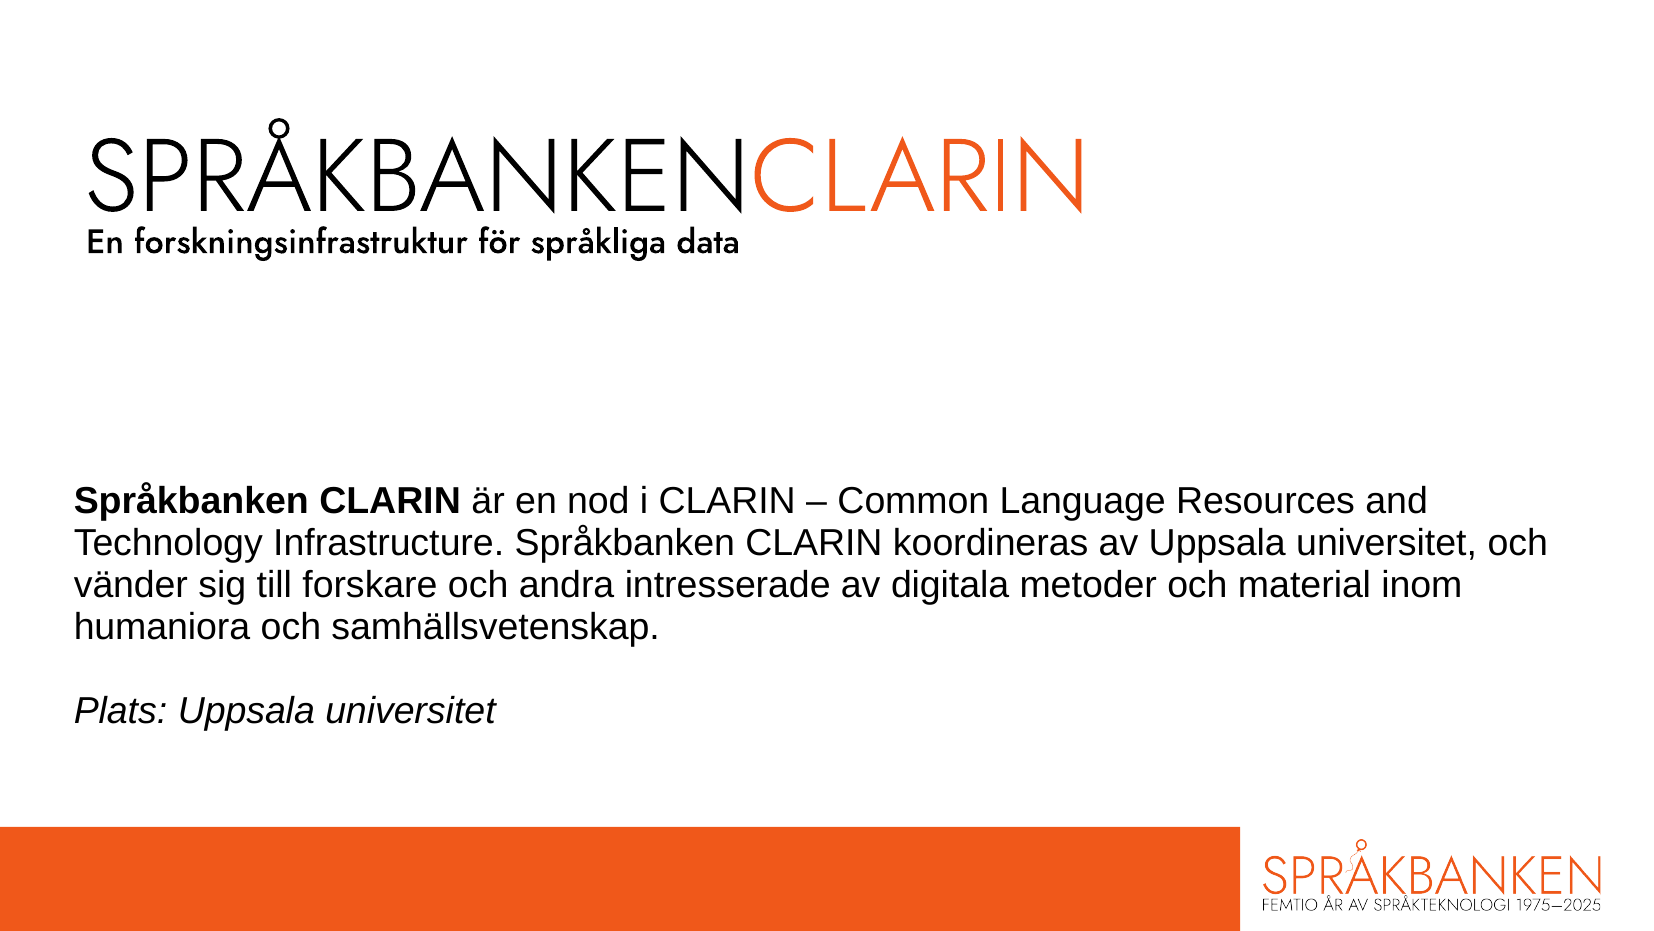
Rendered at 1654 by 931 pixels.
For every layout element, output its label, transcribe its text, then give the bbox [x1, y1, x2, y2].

text_box Språkbanken CLARIN är en nod i CLARIN – Common Language Resources and Technology Infrastructure. Språkbanken CLARIN koordineras av Uppsala universitet, och vänder sig till forskare och andra intresserade av digitala metoder och material inom humaniora och samhällsvetenskap. Plats: Uppsala universitet [59, 472, 1595, 827]
picture [1263, 839, 1601, 911]
picture [88, 118, 1082, 262]
